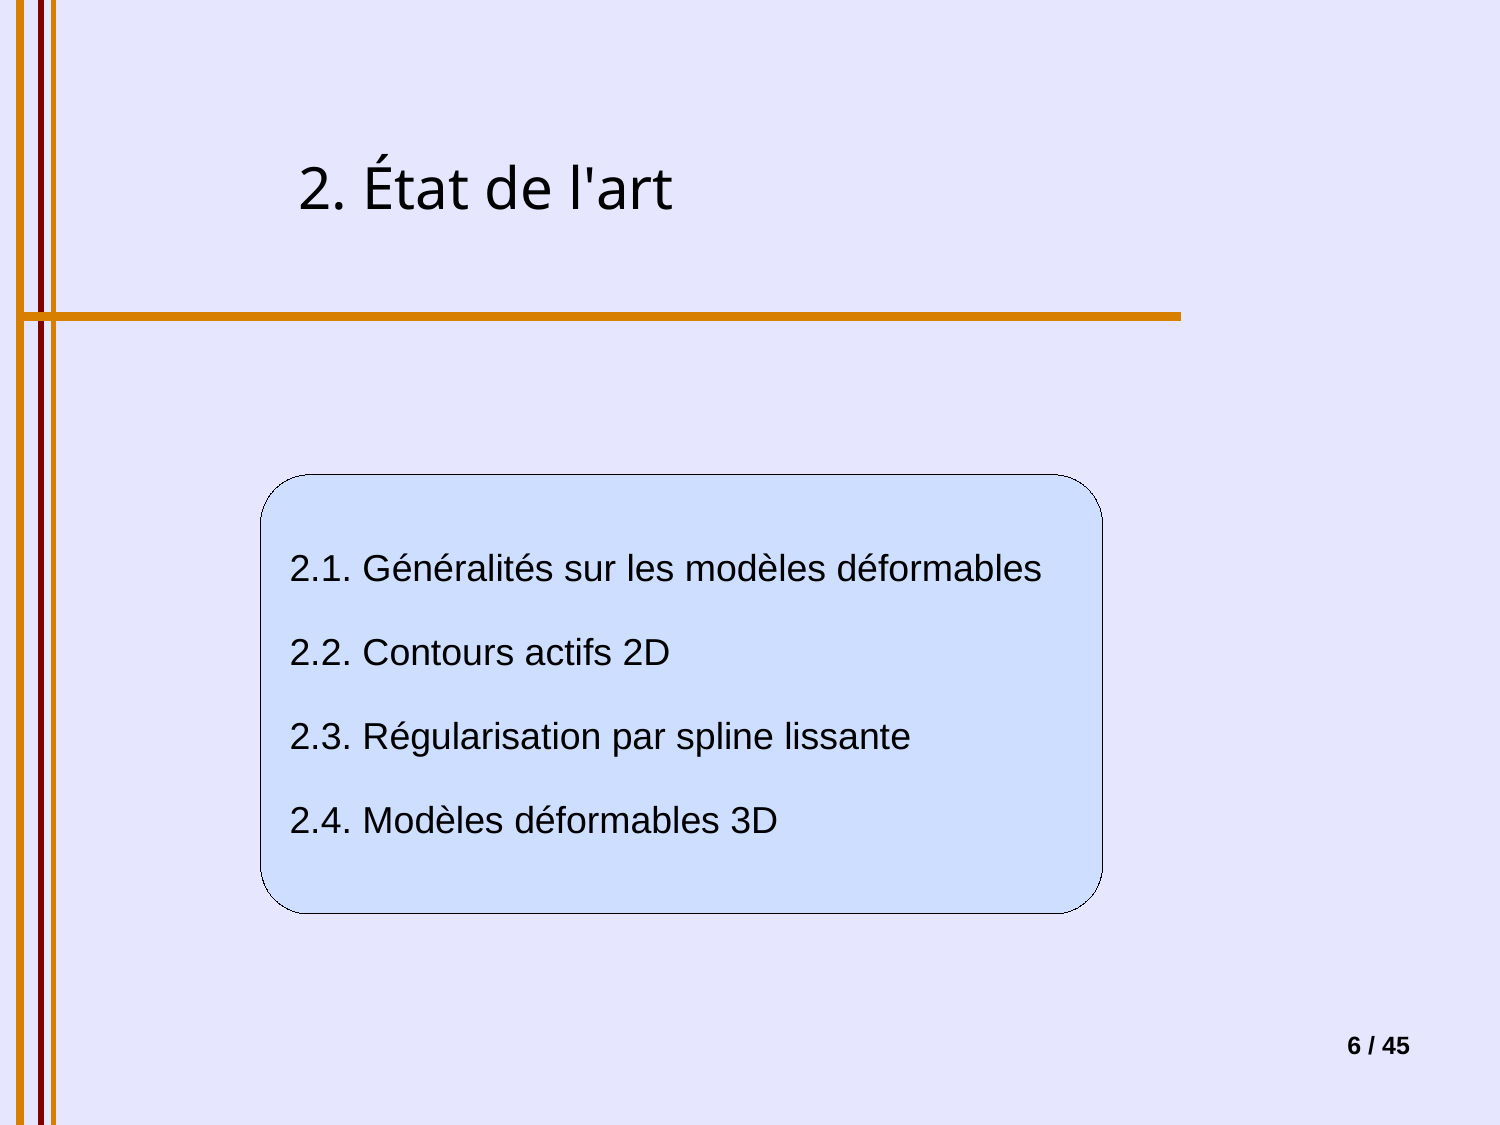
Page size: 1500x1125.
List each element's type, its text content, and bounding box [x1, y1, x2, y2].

title 2. État de l'art [283, 66, 1447, 308]
text_box 2.1. Généralités sur les modèles déformables 2.2. Contours actifs 2D 2.3. Régularisation par spline lissante 2.4. Modèles déformables 3D [260, 474, 1103, 914]
